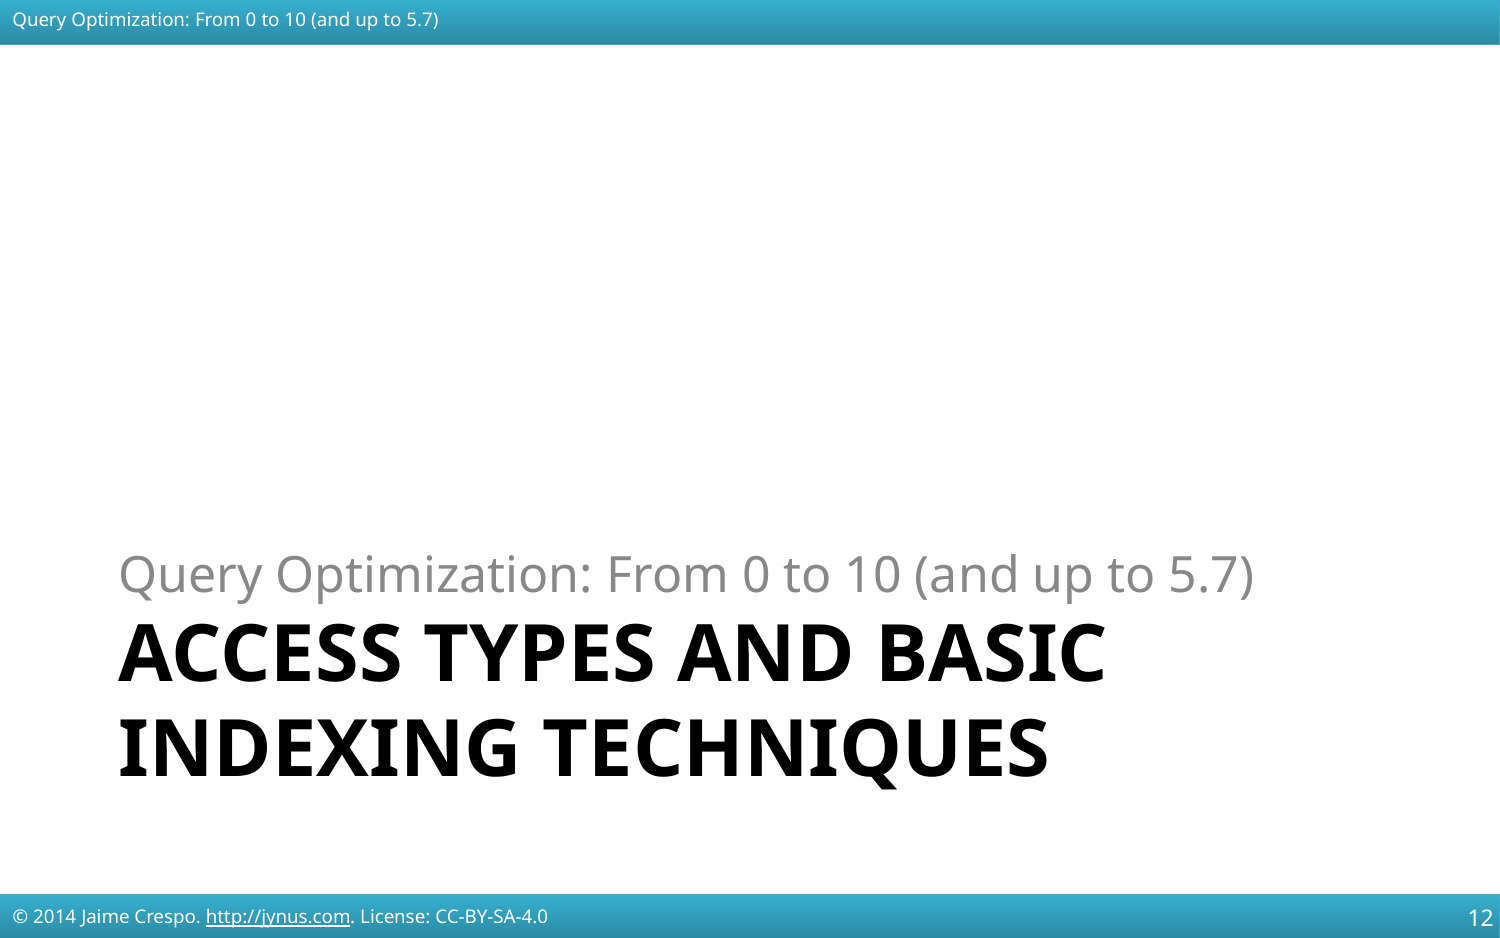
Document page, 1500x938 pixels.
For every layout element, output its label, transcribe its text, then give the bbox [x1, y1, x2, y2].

list Query Optimization: From 0 to 10 (and up to 5.7) [118, 162, 1446, 603]
title Access Types and Basic Indexing techniques [118, 603, 1394, 938]
slide_number [1389, 896, 1490, 935]
